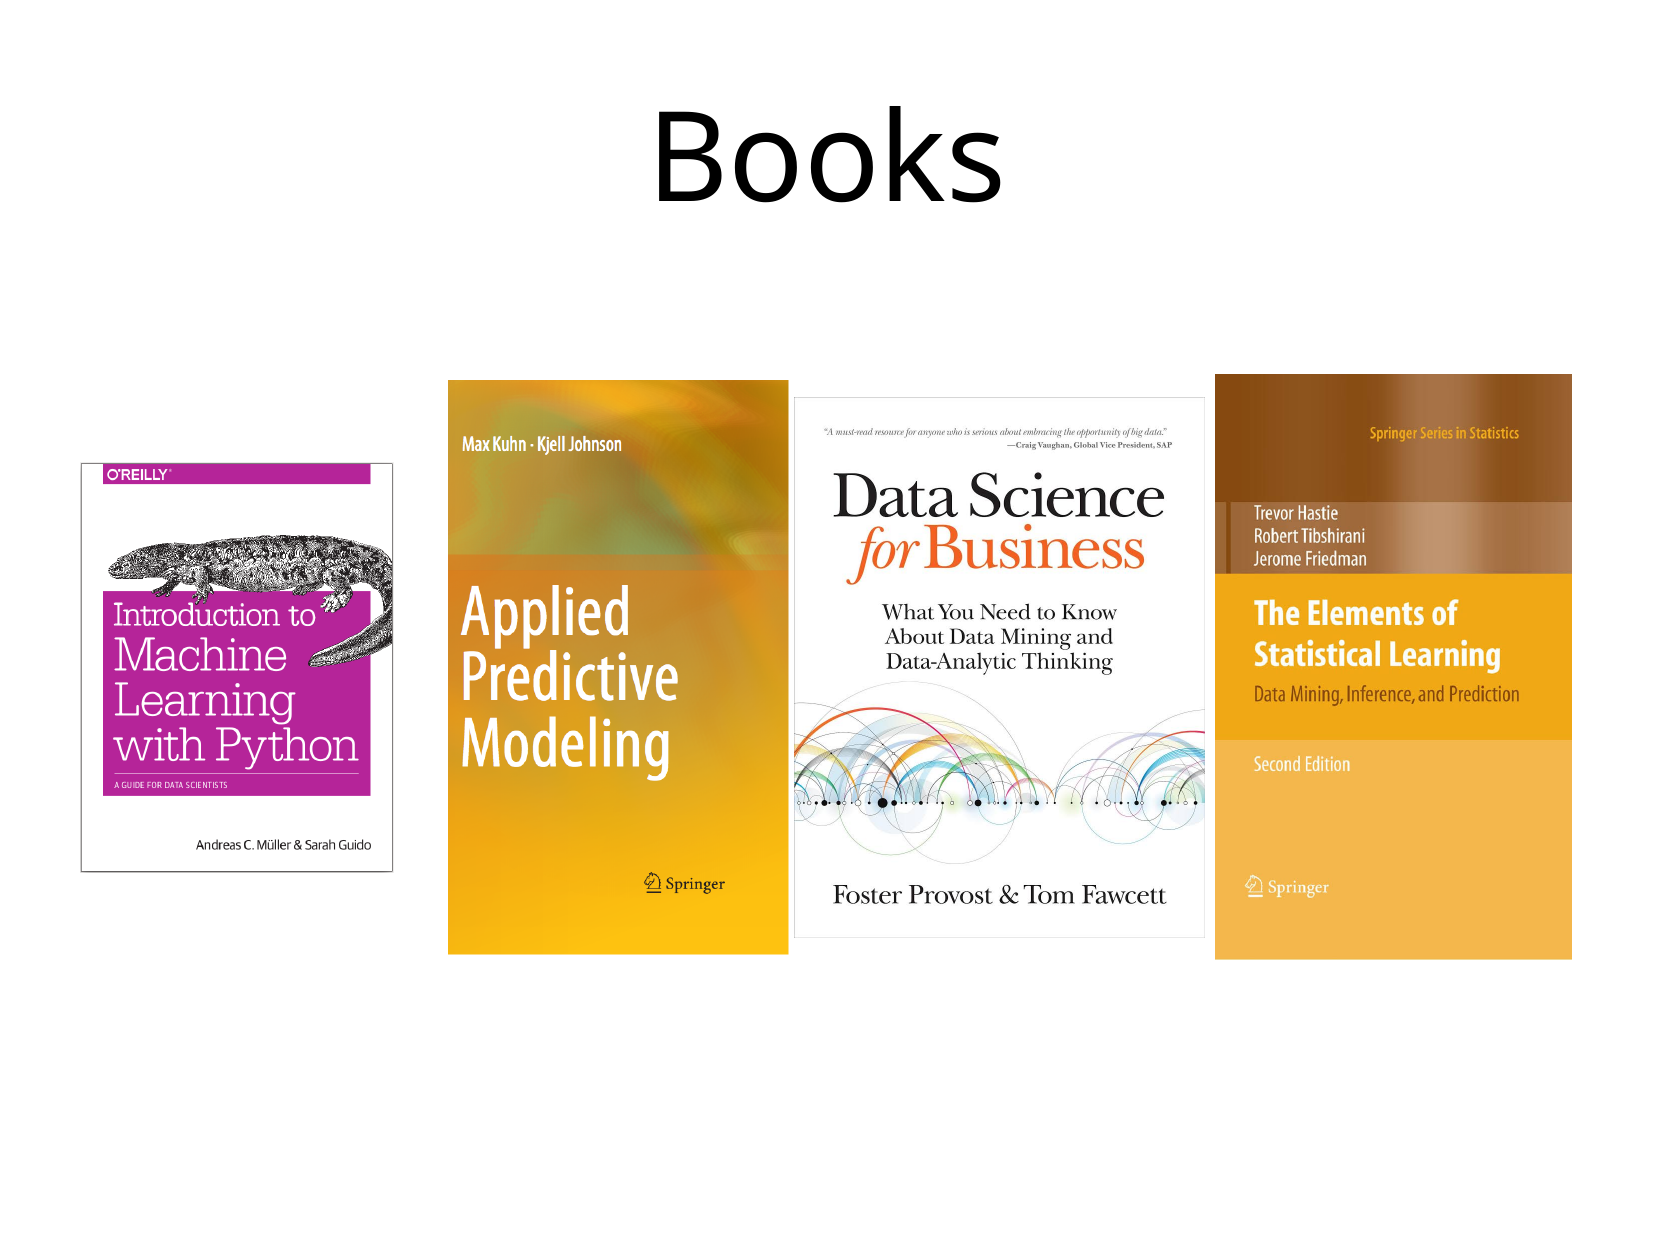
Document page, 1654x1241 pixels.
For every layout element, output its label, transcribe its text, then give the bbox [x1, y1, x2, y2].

picture [448, 380, 789, 955]
picture [80, 462, 394, 873]
picture [794, 397, 1205, 938]
picture [1215, 374, 1572, 961]
title Books [82, 49, 1571, 257]
